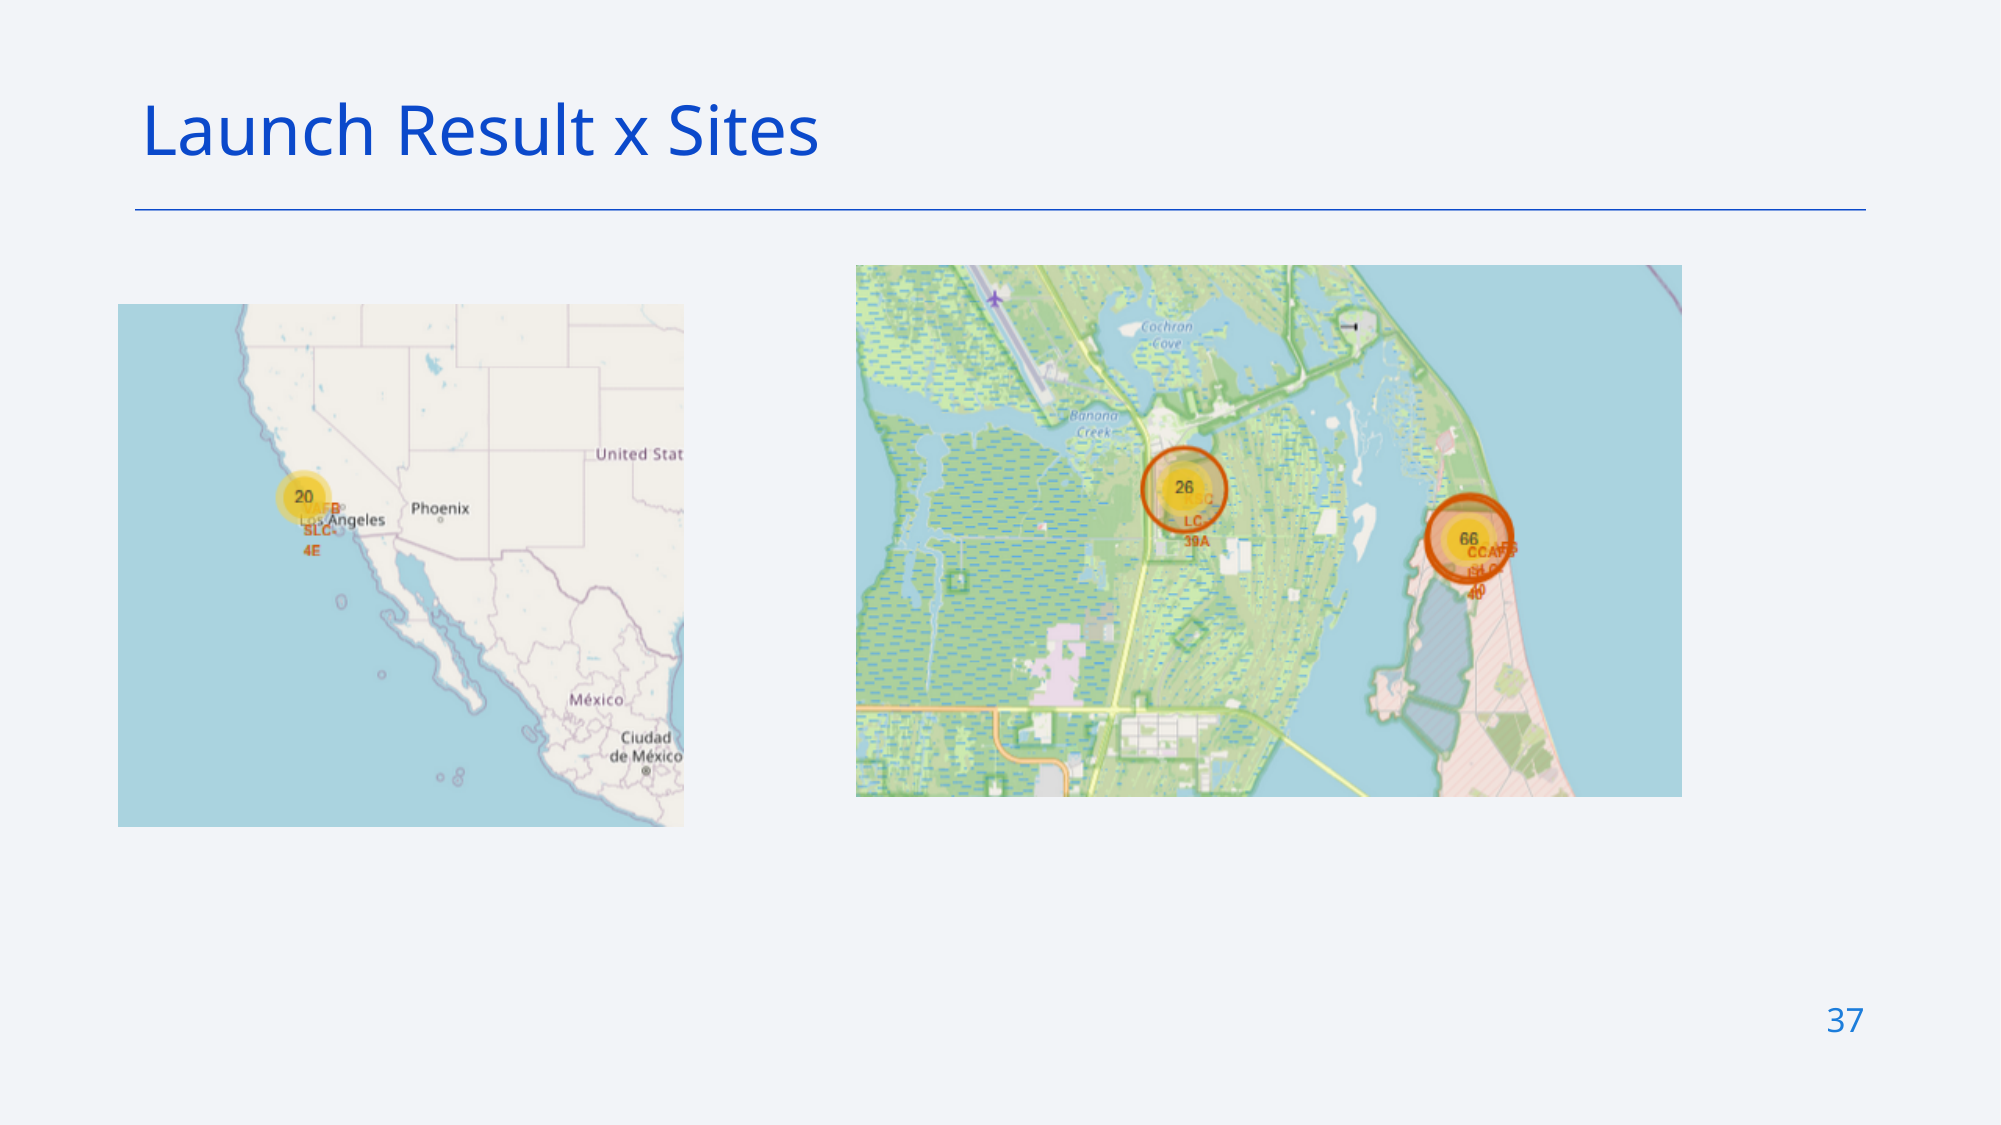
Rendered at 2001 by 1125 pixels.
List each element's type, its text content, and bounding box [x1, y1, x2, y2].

text_box Launch Result x Sites [126, 88, 1852, 179]
picture [0, 0, 2001, 1125]
